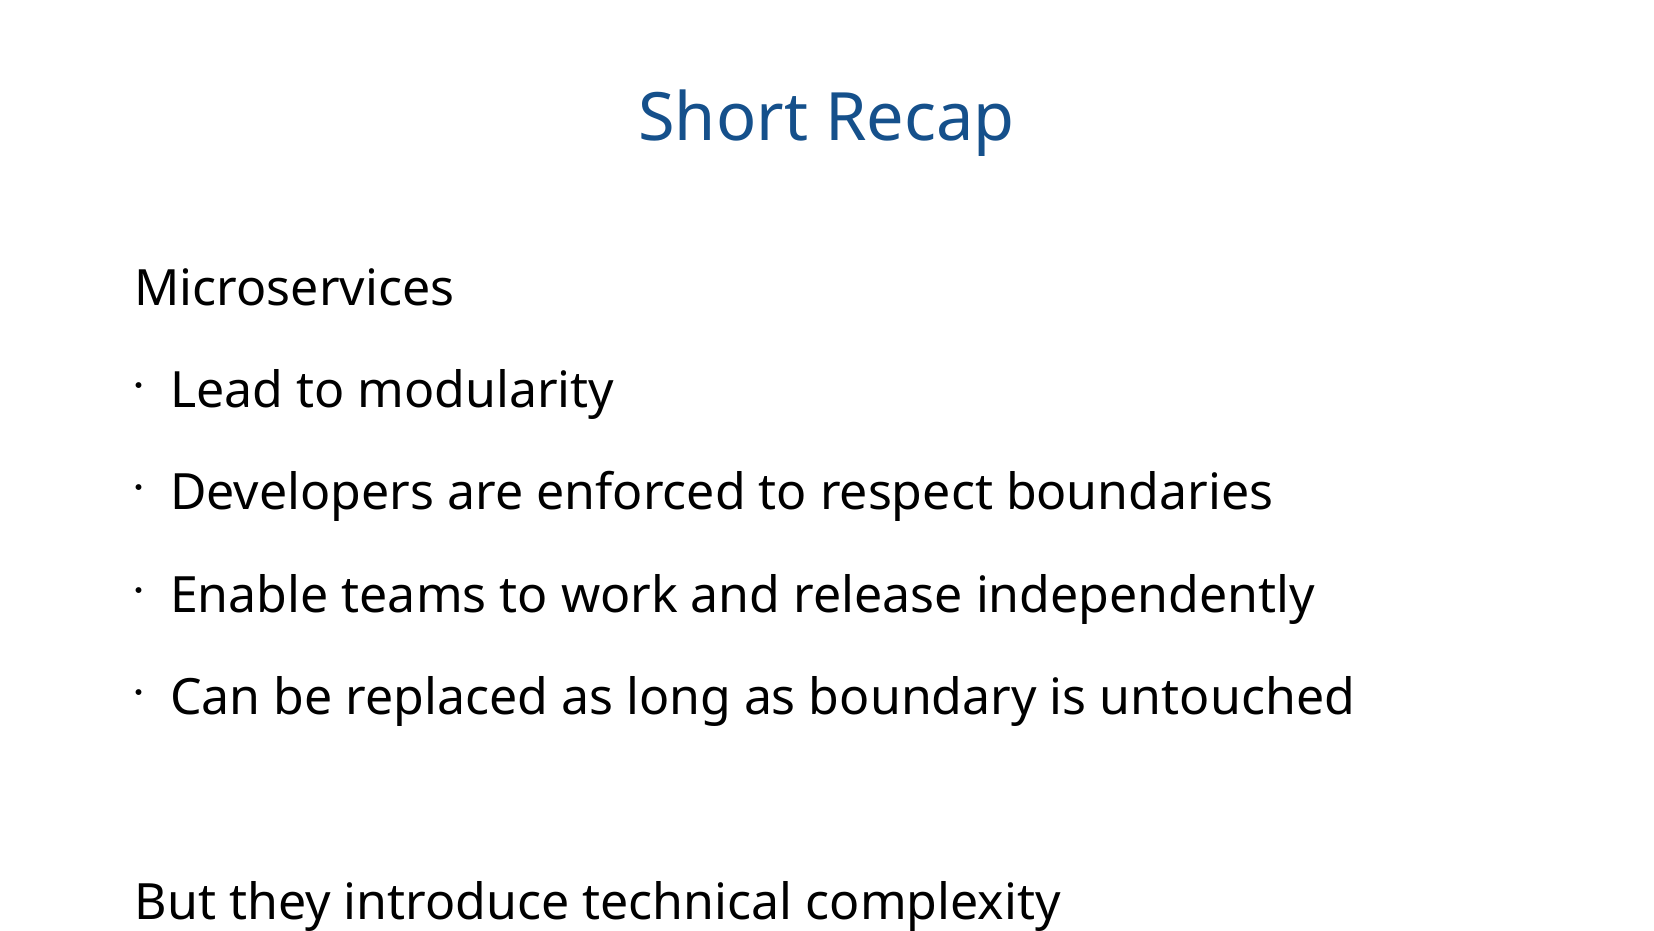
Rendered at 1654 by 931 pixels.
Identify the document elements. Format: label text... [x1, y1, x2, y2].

text_box Microservices Lead to modularity Developers are enforced to respect boundaries Enable teams to work and release independently Can be replaced as long as boundary is untouched But they introduce technical complexity [120, 210, 1516, 931]
title Short Recap [82, 36, 1571, 193]
